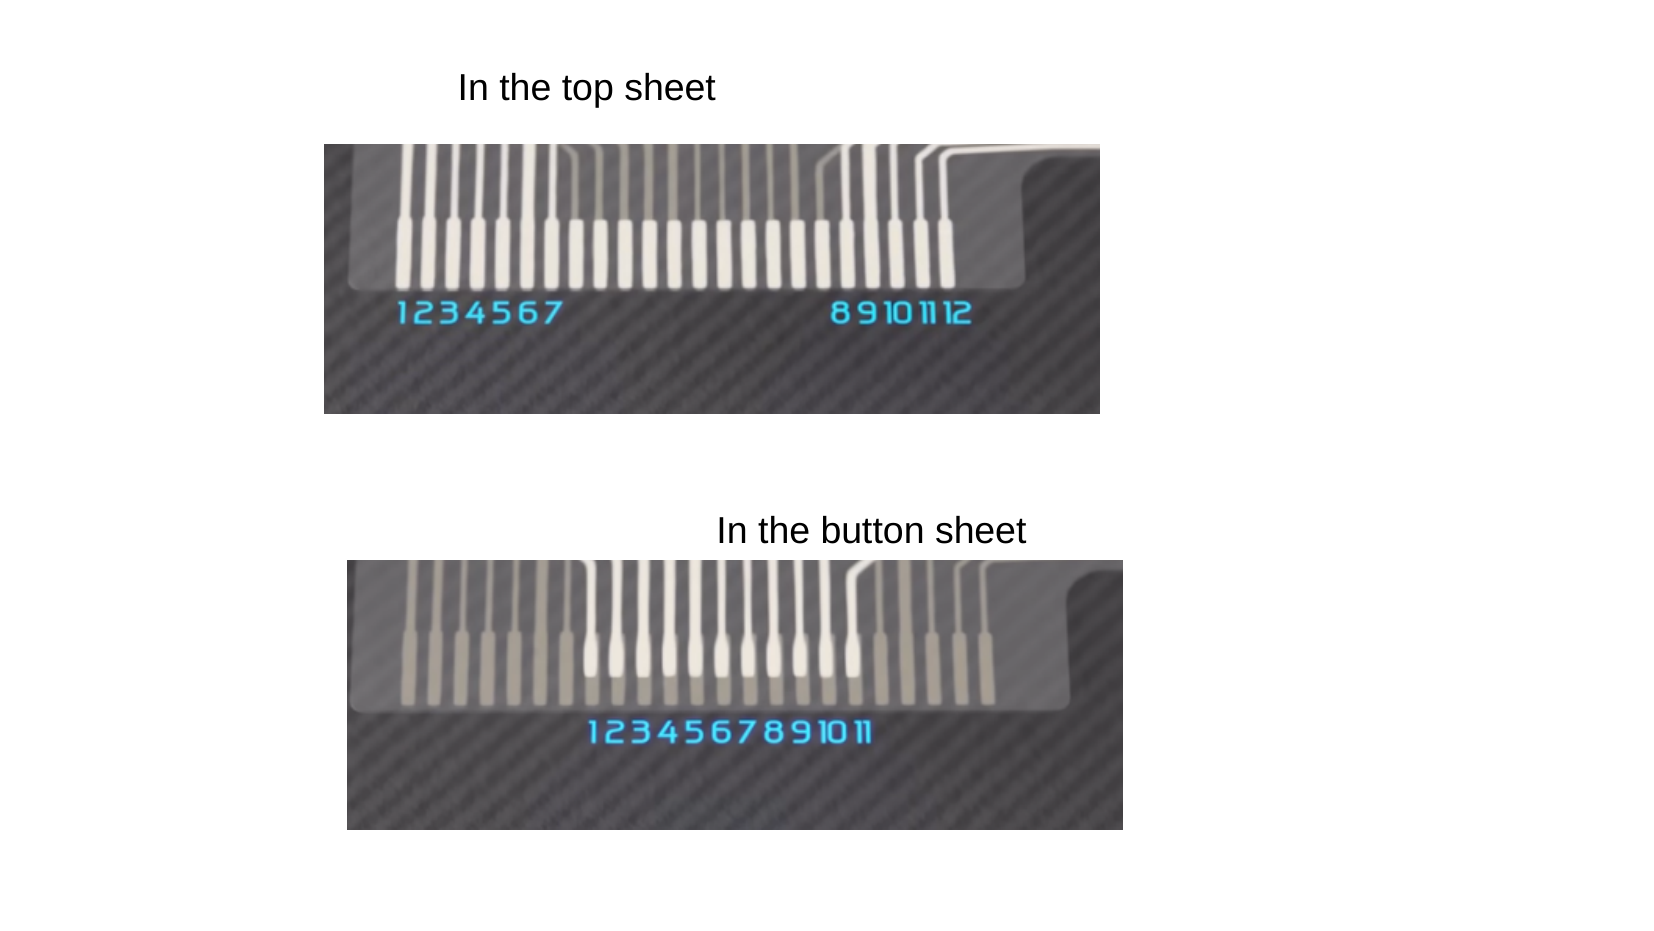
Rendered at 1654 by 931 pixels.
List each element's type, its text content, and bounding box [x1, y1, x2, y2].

picture [347, 560, 1123, 830]
text_box In the button sheet [701, 501, 1042, 559]
picture [324, 144, 1100, 414]
text_box In the top sheet [442, 59, 732, 116]
